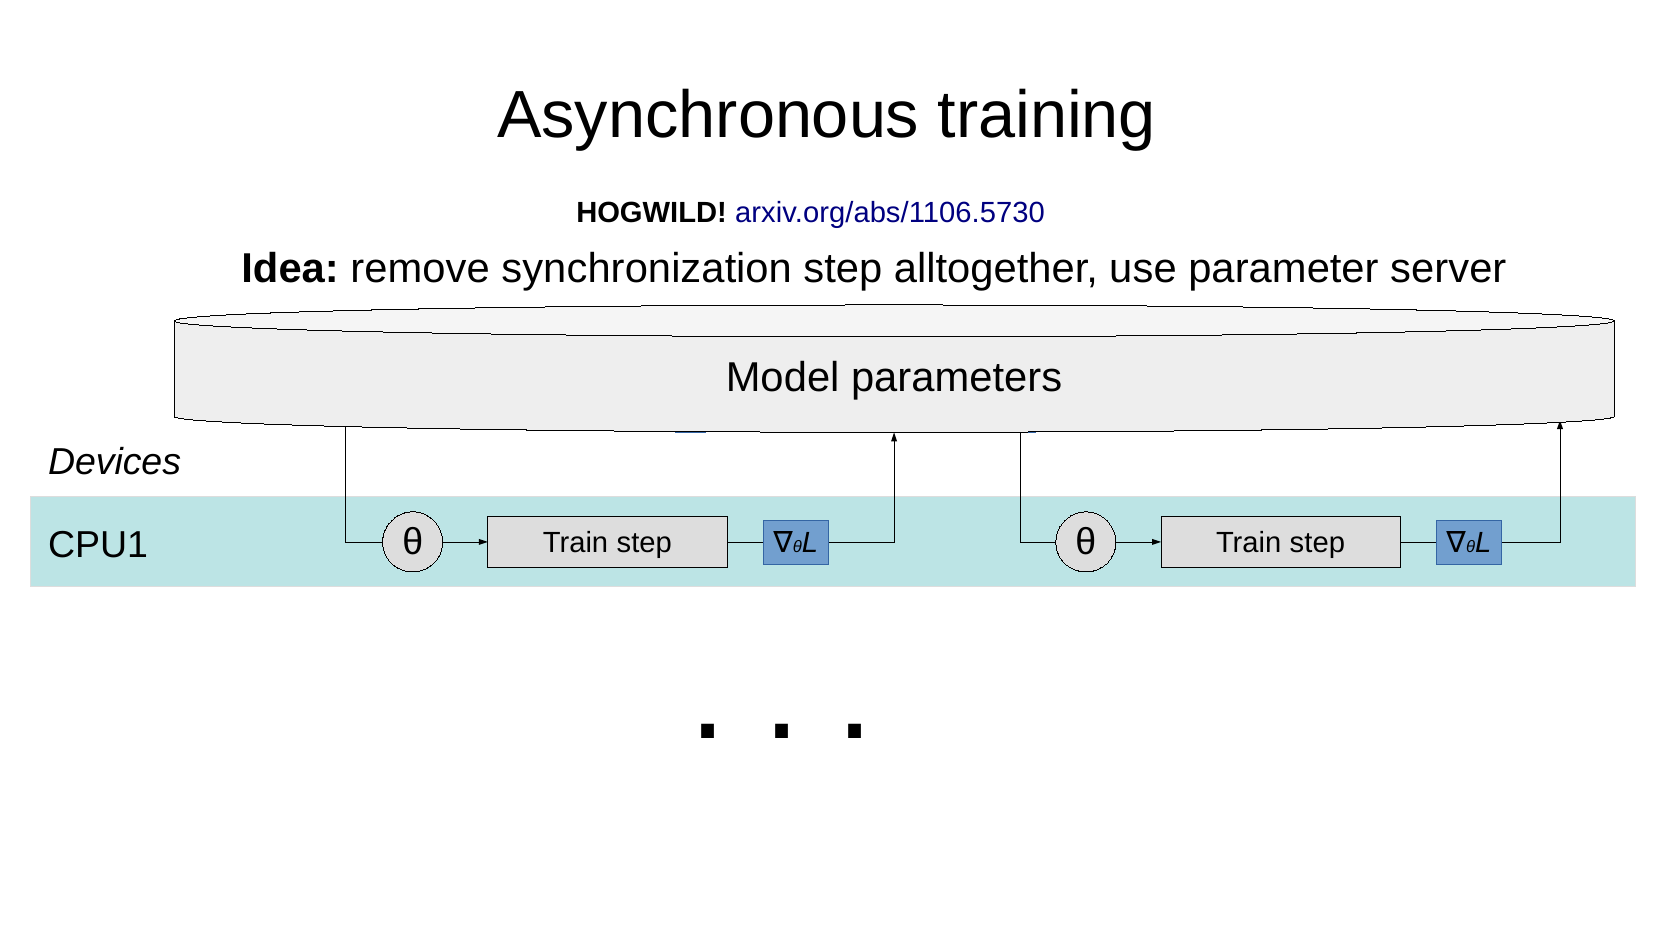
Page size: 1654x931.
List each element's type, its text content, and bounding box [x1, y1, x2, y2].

text_box . . . [271, 609, 1293, 774]
text_box Idea: remove synchronization step alltogether, use parameter server [166, 237, 1582, 346]
text_box θ [1055, 511, 1116, 572]
text_box Train step [487, 516, 728, 568]
subtitle HOGWILD! arxiv.org/abs/1106.5730 [469, 163, 1152, 237]
text_box Train step [1161, 516, 1401, 568]
text_box Model parameters [174, 321, 1615, 433]
text_box ∇θL [1436, 520, 1502, 565]
text_box [30, 496, 1636, 587]
text_box CPU1 [33, 516, 226, 574]
text_box ∇θL [763, 520, 829, 565]
text_box [346, 496, 894, 542]
title Asynchronous training [82, 37, 1571, 193]
text_box Devices [33, 433, 226, 491]
text_box θ [382, 511, 443, 572]
text_box [1021, 496, 1560, 542]
